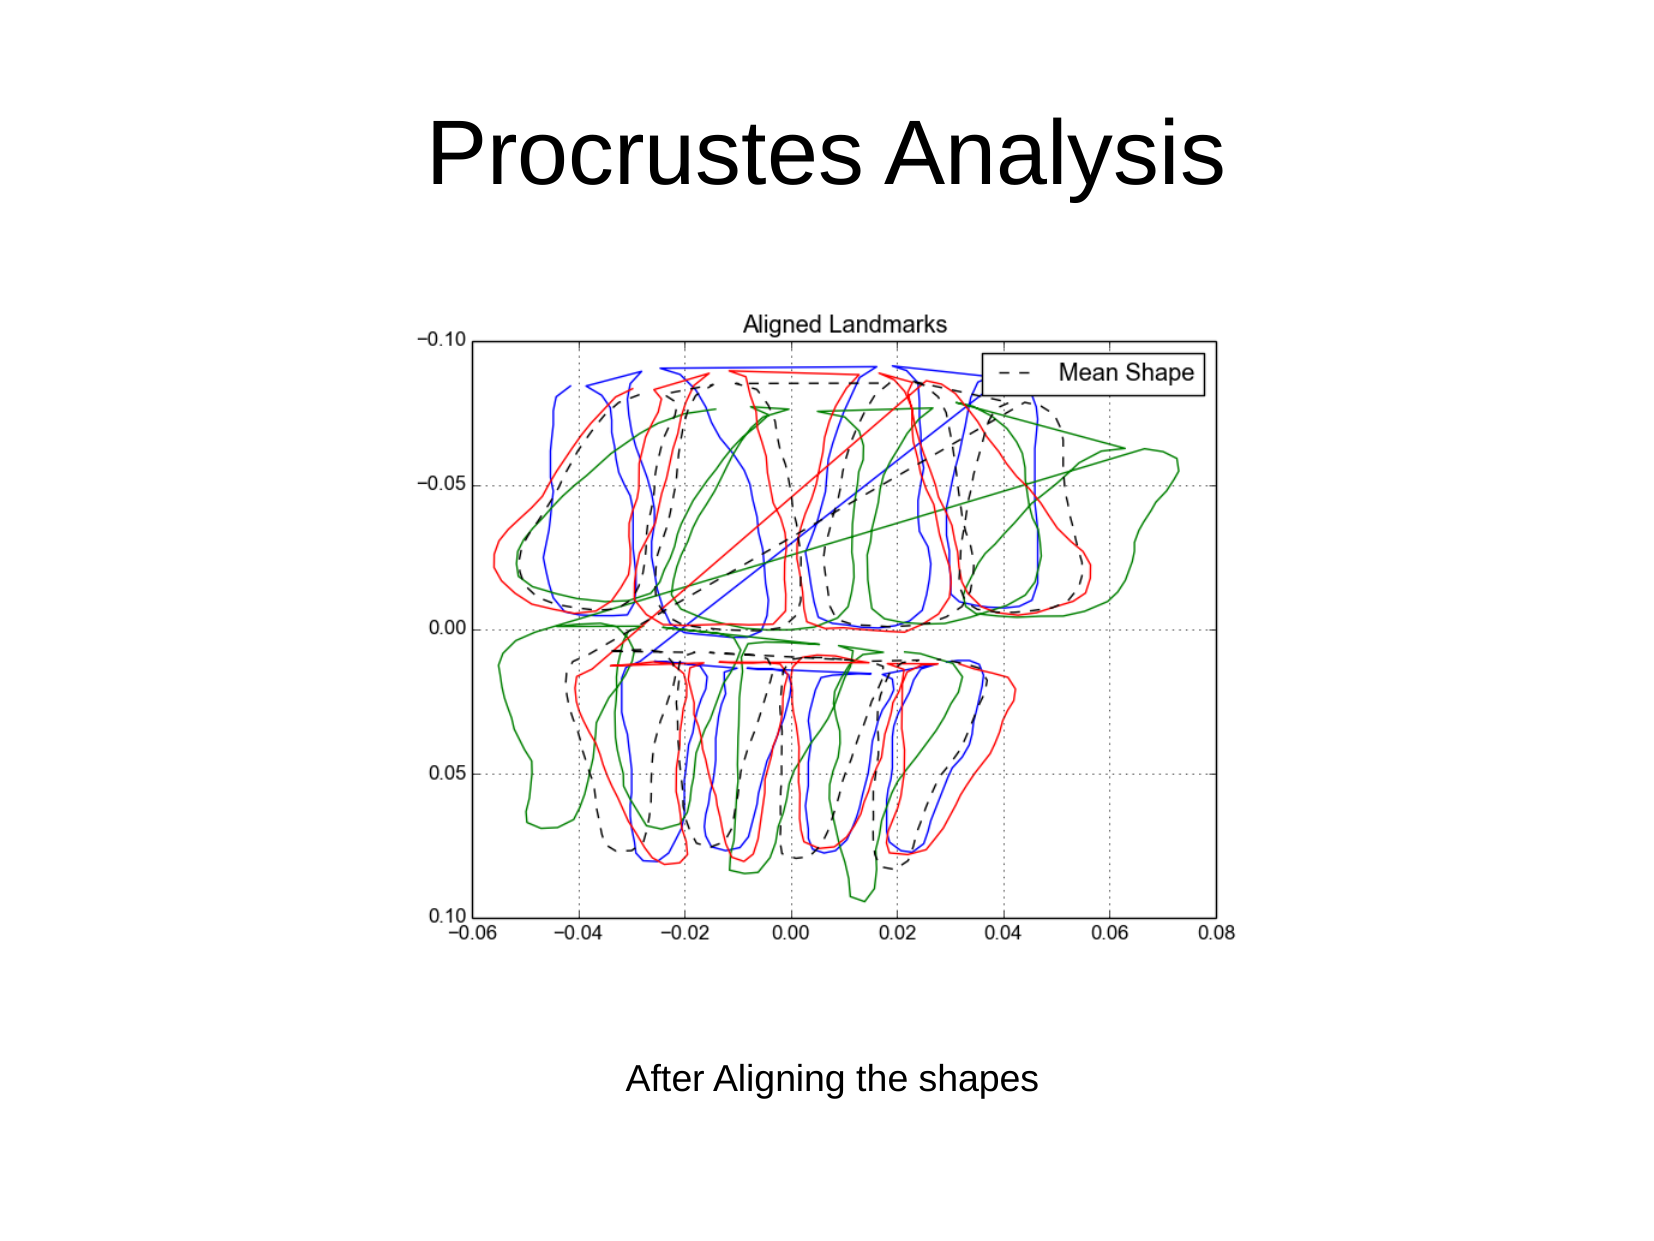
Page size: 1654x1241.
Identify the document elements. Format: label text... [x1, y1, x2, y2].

title Procrustes Analysis [82, 49, 1571, 257]
picture [352, 269, 1312, 990]
text_box After Aligning the shapes [450, 1050, 1216, 1107]
